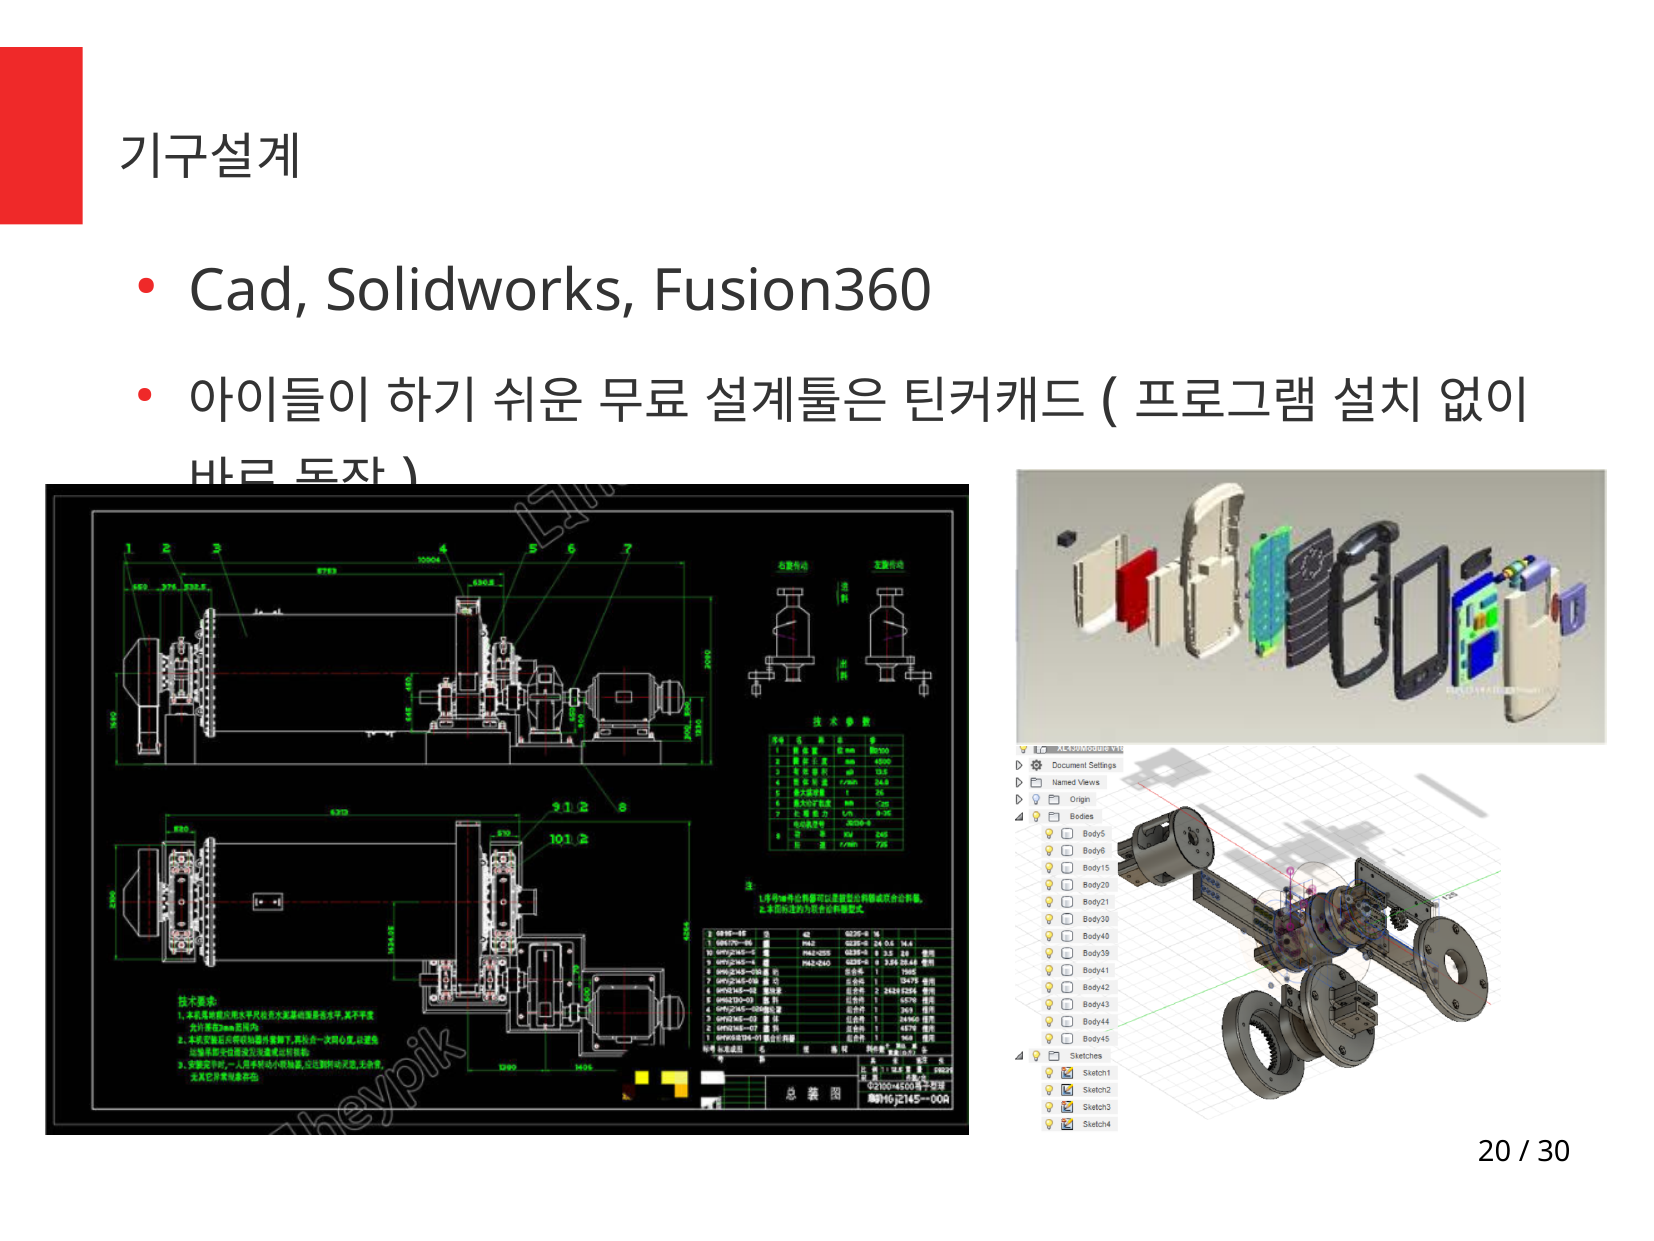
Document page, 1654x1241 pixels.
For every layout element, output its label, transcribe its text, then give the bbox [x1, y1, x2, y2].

picture [1015, 469, 1607, 745]
list Cad, Solidworks, Fusion360 아이들이 하기 쉬운 무료 설계툴은 틴커캐드(프로그램 설치 없이 바로 동작) [118, 248, 1595, 1182]
picture [1015, 746, 1501, 1134]
title 기구설계 [118, 49, 1571, 248]
picture [44, 484, 969, 1135]
